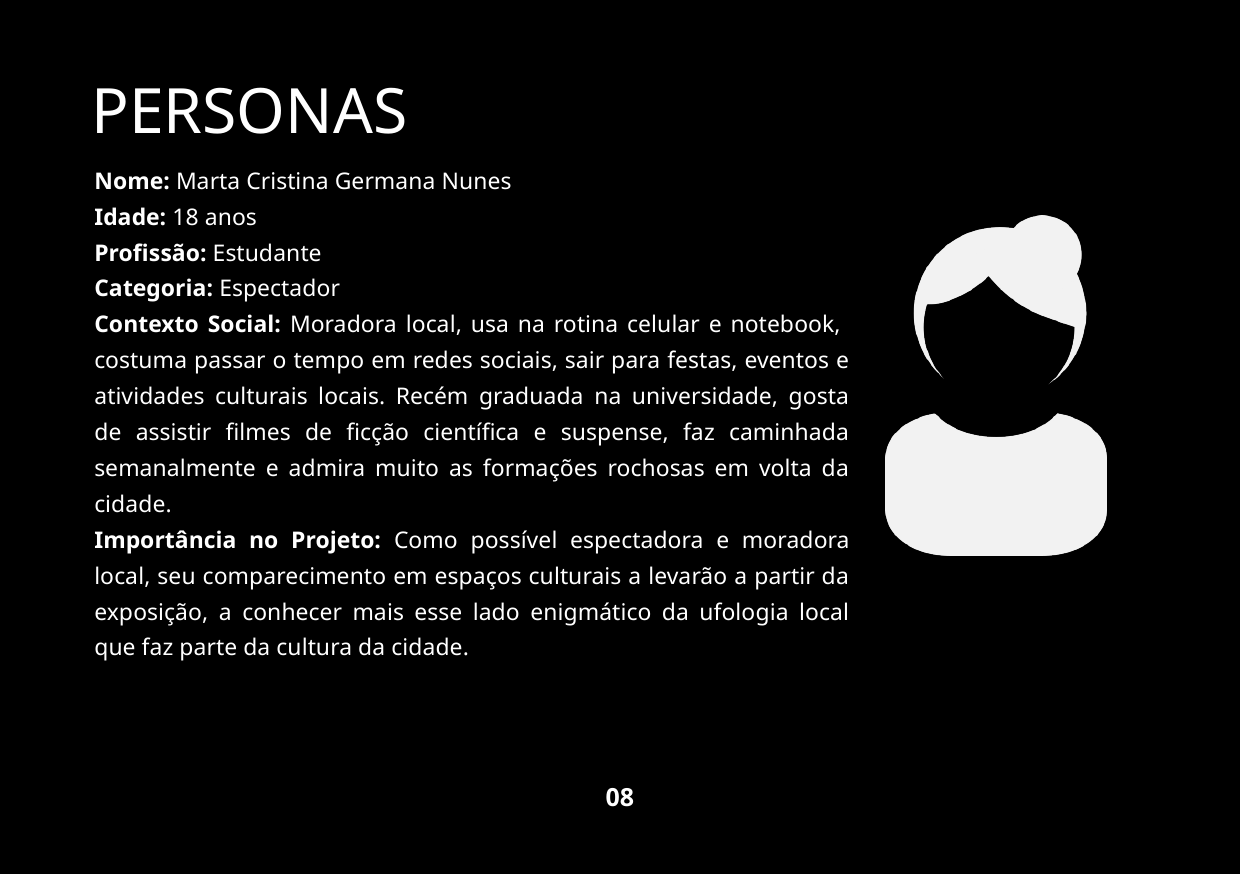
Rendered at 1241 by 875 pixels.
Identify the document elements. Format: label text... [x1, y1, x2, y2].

title 08 [602, 779, 638, 815]
text_box PERSONAS [76, 58, 833, 166]
picture [885, 215, 1107, 556]
text_box Nome: Marta Cristina Germana Nunes Idade: 18 anos Profissão: Estudante Categoria: Espectador Contexto Social: Moradora local, usa na rotina celular e notebook, costuma passar o tempo em redes sociais, sair para festas, eventos e atividades culturais locais. Recém graduada na universidade, gosta de assistir filmes de ficção científica e suspense, faz caminhada semanalmente e admira muito as formações rochosas em volta da cidade. Importância no Projeto: Como possível espectadora e moradora local, seu comparecimento em espaços culturais a levarão a partir da exposição, a conhecer mais esse lado enigmático da ufologia local que faz parte da cultura da cidade. [94, 134, 851, 699]
